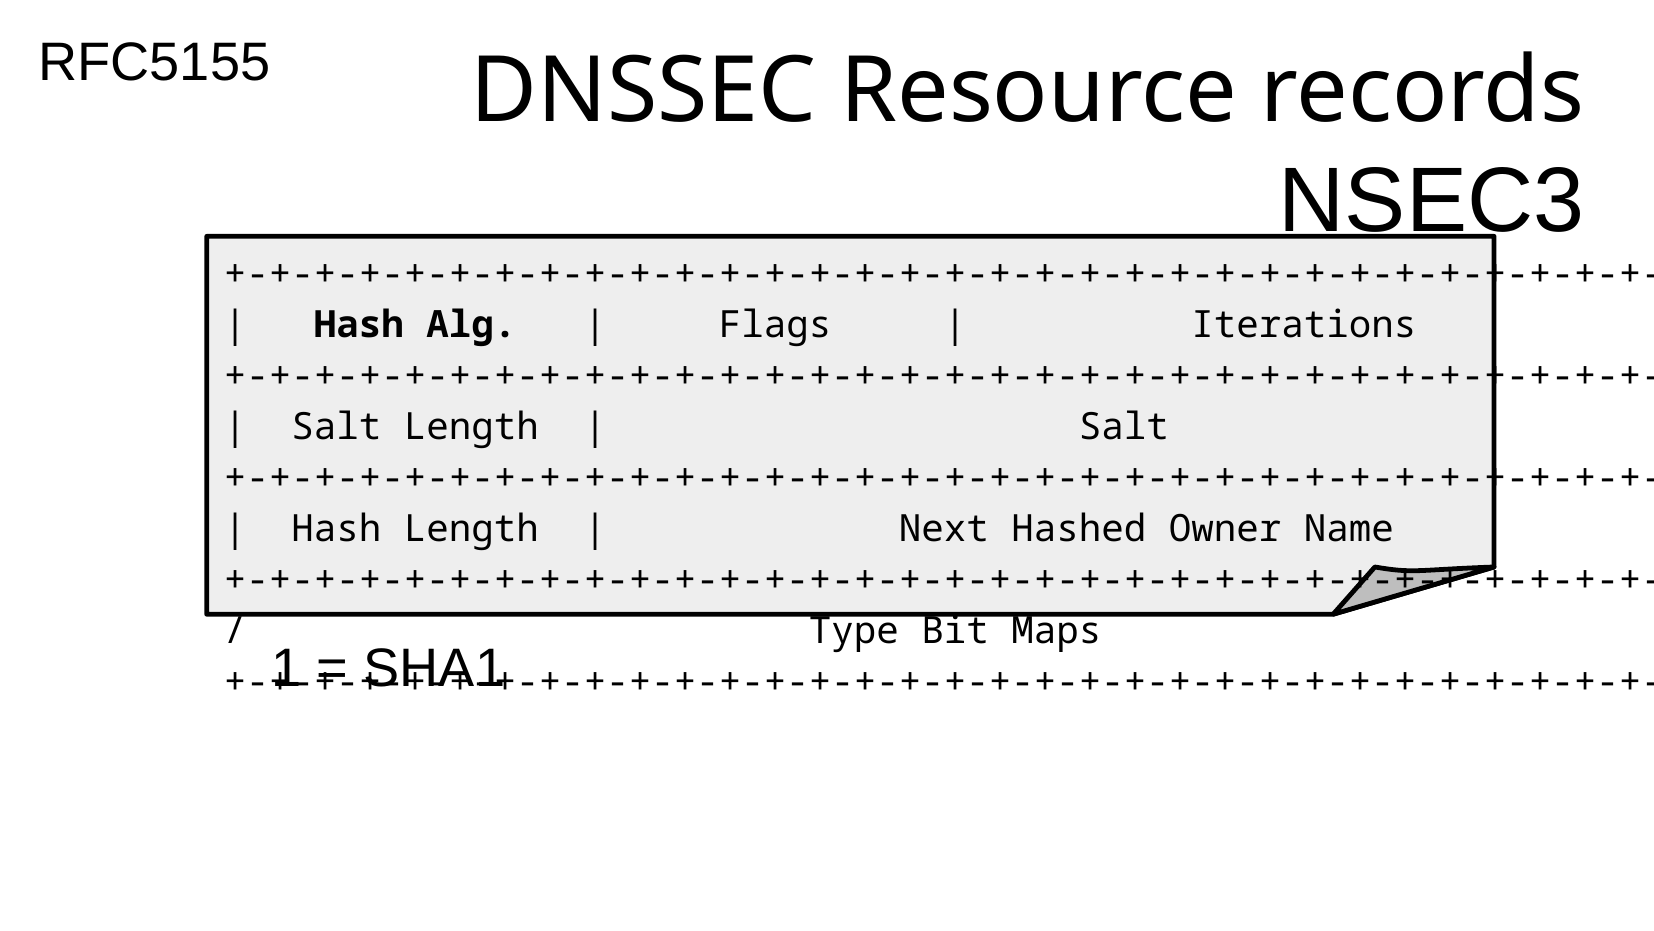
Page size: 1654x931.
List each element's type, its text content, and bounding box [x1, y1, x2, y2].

title DNSSEC Resource records NSEC3 [180, 23, 1585, 221]
text_box +-+-+-+-+-+-+-+-+-+-+-+-+-+-+-+-+-+-+-+-+-+-+-+-+-+-+-+-+-+-+-+-+ | Hash Alg. | Flags | Iterations | +-+-+-+-+-+-+-+-+-+-+-+-+-+-+-+-+-+-+-+-+-+-+-+-+-+-+-+-+-+-+-+-+ | Salt Length | Salt / +-+-+-+-+-+-+-+-+-+-+-+-+-+-+-+-+-+-+-+-+-+-+-+-+-+-+-+-+-+-+-+-+ | Hash Length | Next Hashed Owner Name / +-+-+-+-+-+-+-+-+-+-+-+-+-+-+-+-+-+-+-+-+-+-+-+-+-+-+-+-+-+-+-+-+ / Type Bit Maps / +-+-+-+-+-+-+-+-+-+-+-+-+-+-+-+-+-+-+-+-+-+-+-+-+-+-+-+-+-+-+-+-+ [206, 236, 1495, 615]
text_box RFC5155 [23, 23, 296, 107]
list 1 = SHA1 [200, 637, 1630, 931]
